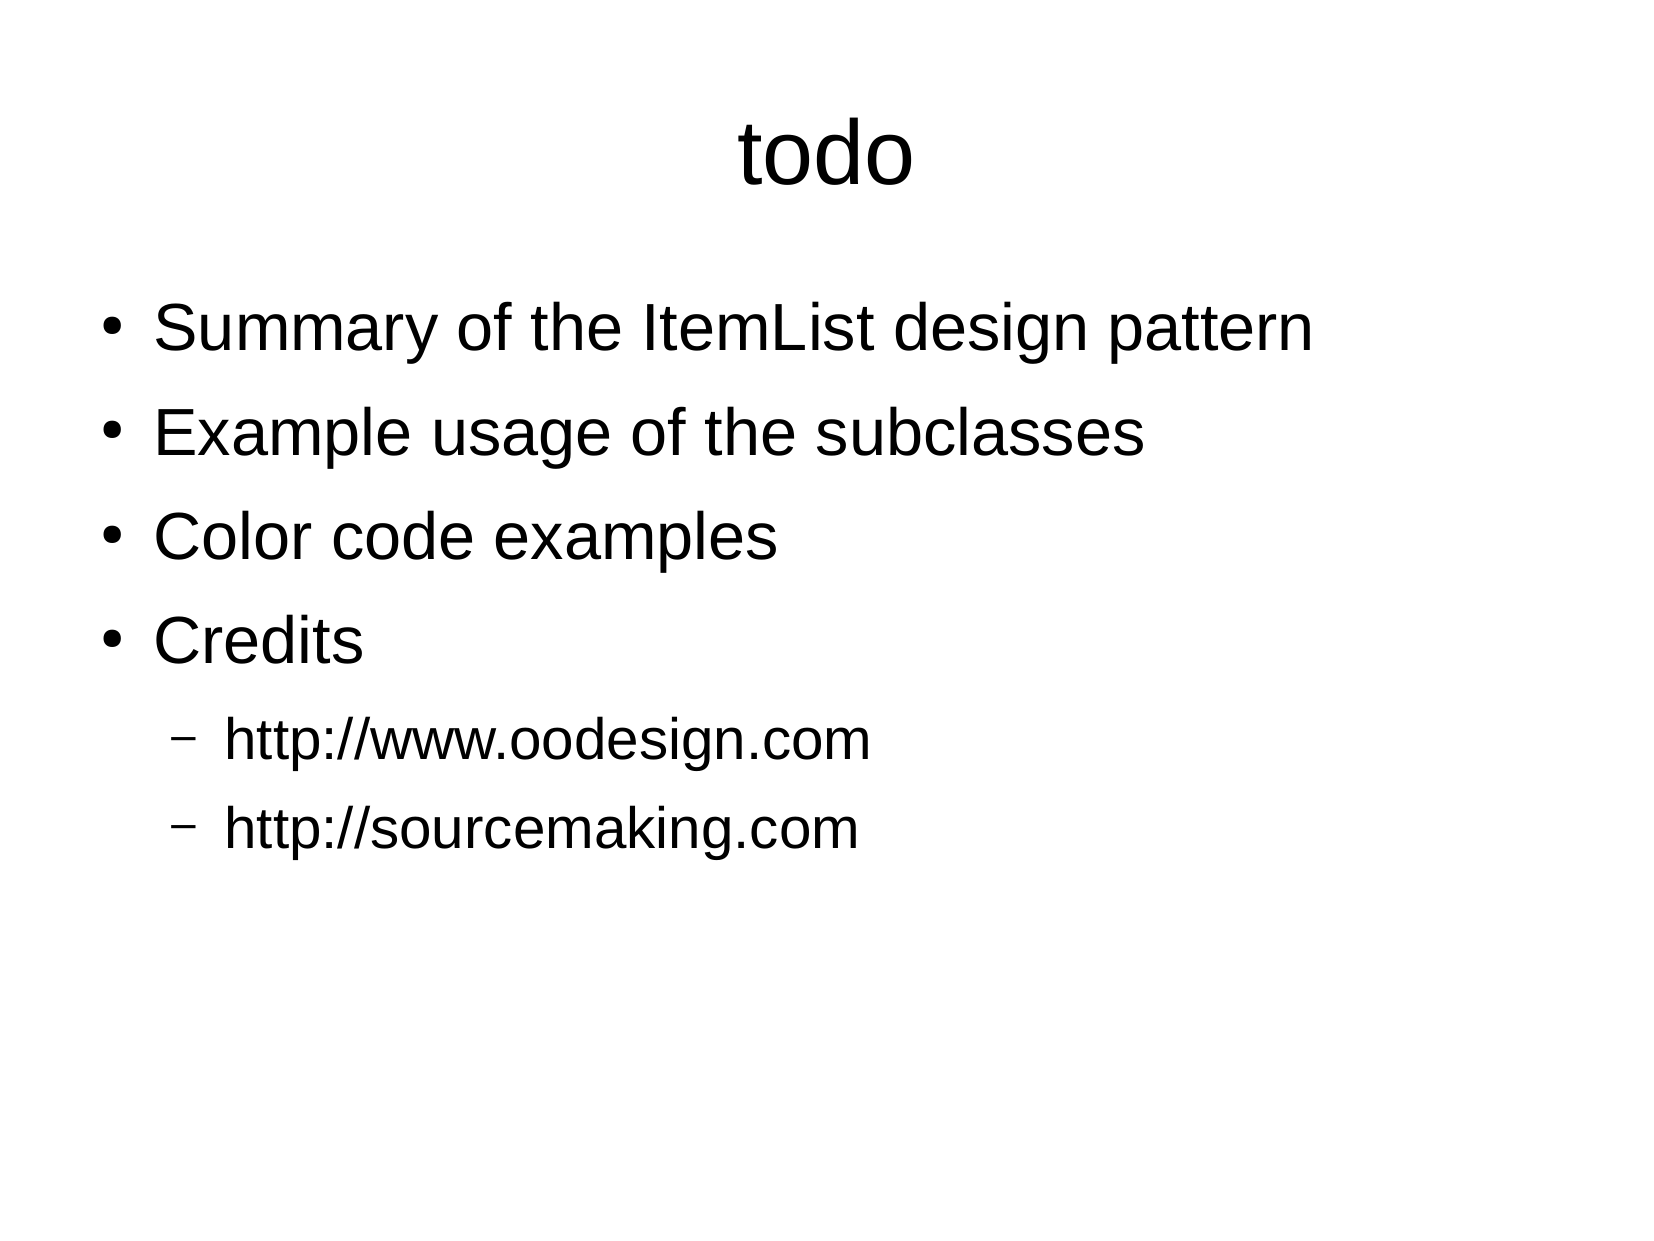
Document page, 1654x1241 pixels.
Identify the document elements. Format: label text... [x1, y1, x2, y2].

list Summary of the ItemList design pattern Example usage of the subclasses Color code examples Credits http://www.oodesign.com http://sourcemaking.com [82, 290, 1538, 1010]
title todo [82, 49, 1571, 257]
